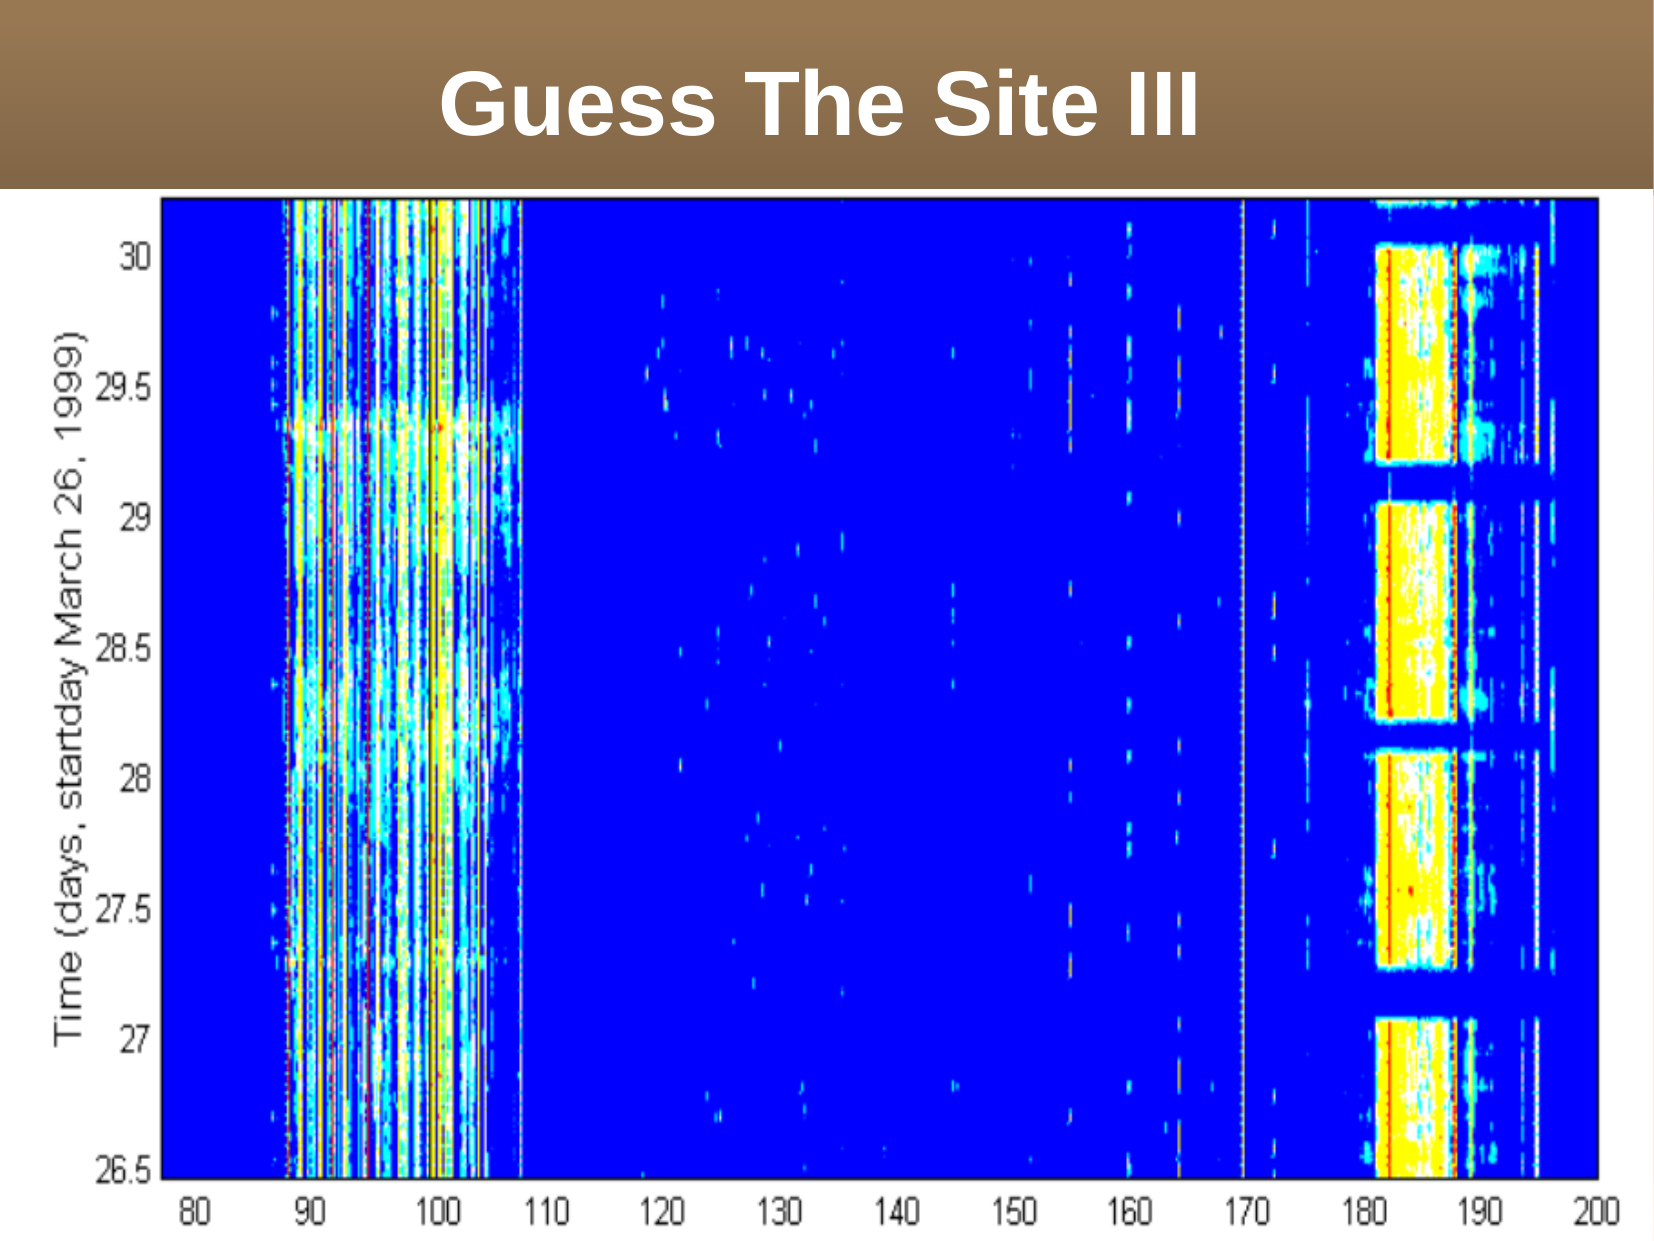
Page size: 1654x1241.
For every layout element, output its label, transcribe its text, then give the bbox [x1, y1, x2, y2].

picture [0, 0, 1654, 1241]
title Guess The Site III [76, 0, 1565, 208]
